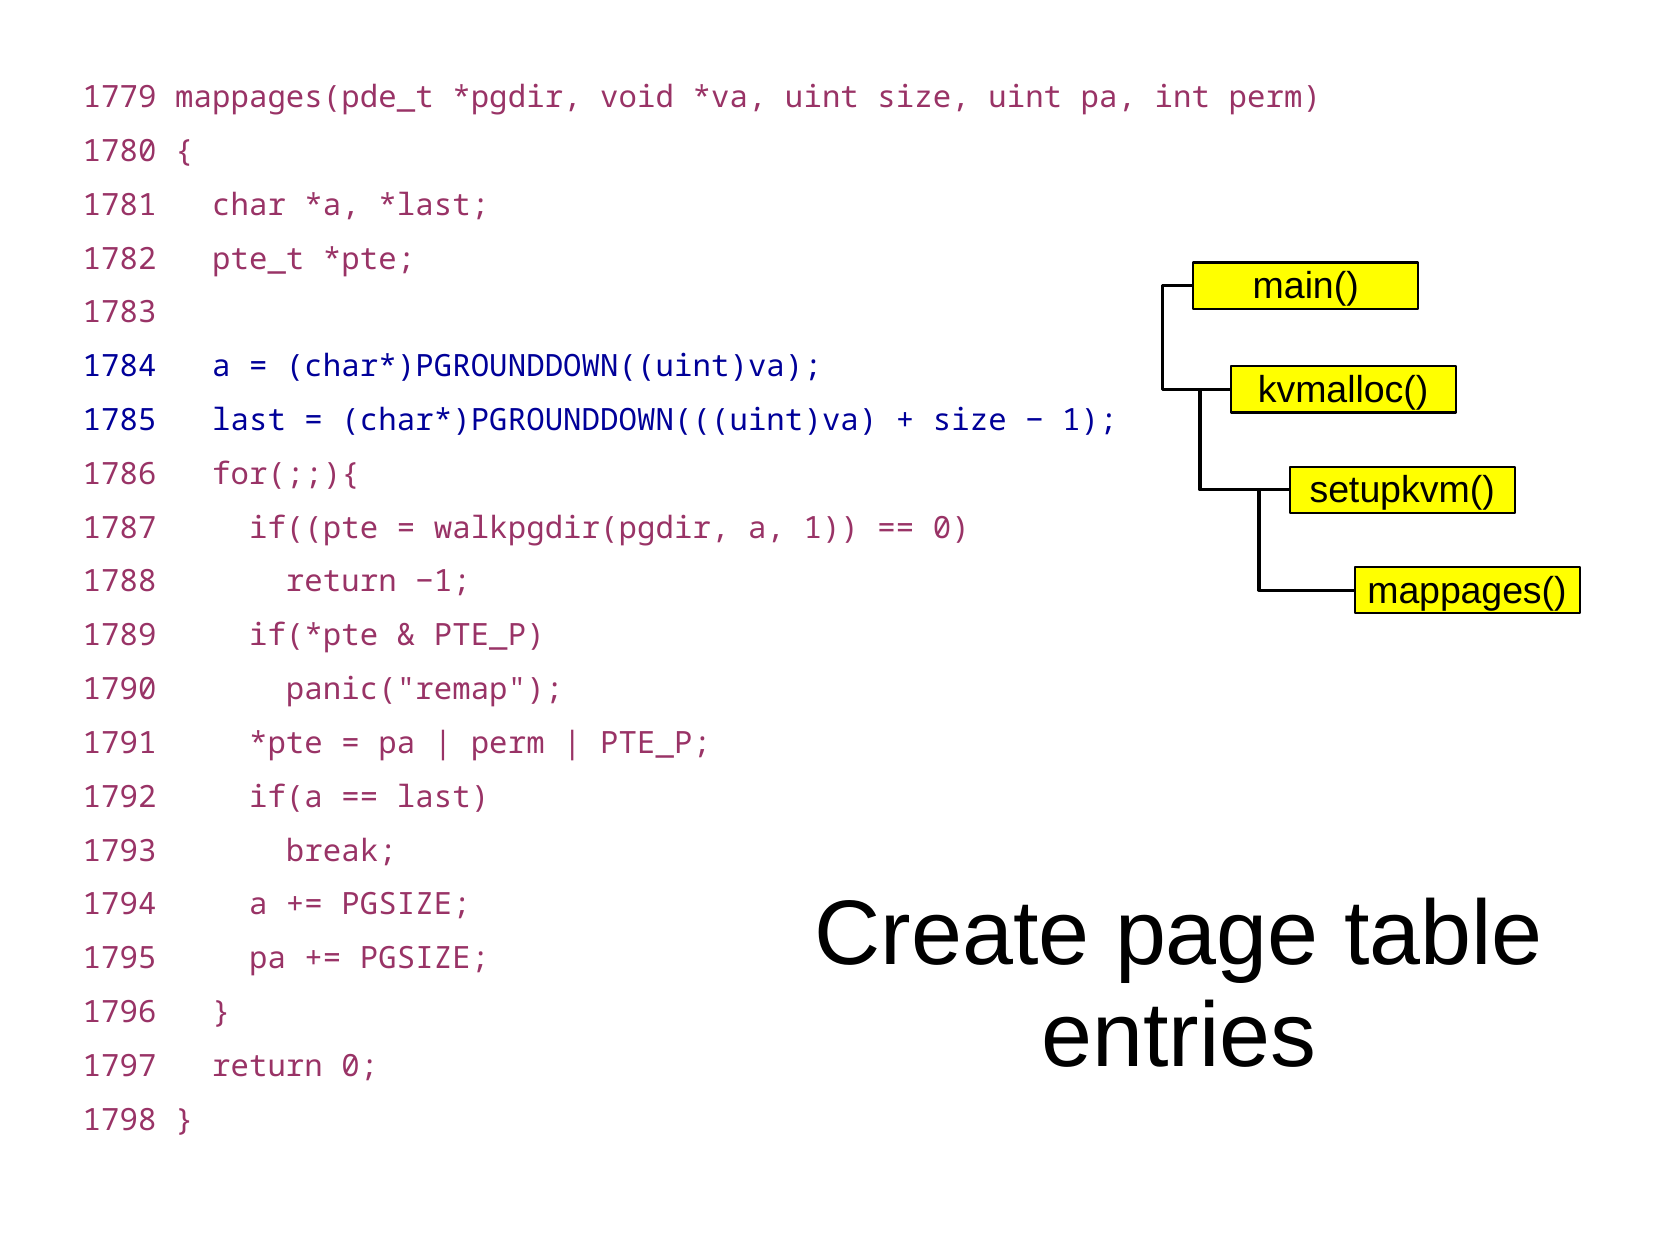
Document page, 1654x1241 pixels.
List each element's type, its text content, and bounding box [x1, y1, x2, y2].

list 1779 mappages(pde_t *pgdir, void *va, uint size, uint pa, int perm) 1780 { 1781 char *a, *last; 1782 pte_t *pte; 1783 1784 a = (char*)PGROUNDDOWN((uint)va); 1785 last = (char*)PGROUNDDOWN(((uint)va) + size − 1); 1786 for(;;){ 1787 if((pte = walkpgdir(pgdir, a, 1)) == 0) 1788 return −1; 1789 if(*pte & PTE_P) 1790 panic("remap"); 1791 *pte = pa | perm | PTE_P; 1792 if(a == last) 1793 break; 1794 a += PGSIZE; 1795 pa += PGSIZE; 1796 } 1797 return 0; 1798 } [82, 75, 1571, 1163]
text_box main() [1193, 262, 1419, 309]
text_box kvmalloc() [1230, 366, 1456, 413]
text_box mappages() [1354, 567, 1580, 614]
text_box setupkvm() [1289, 466, 1515, 513]
title Create page table entries [787, 880, 1571, 1088]
